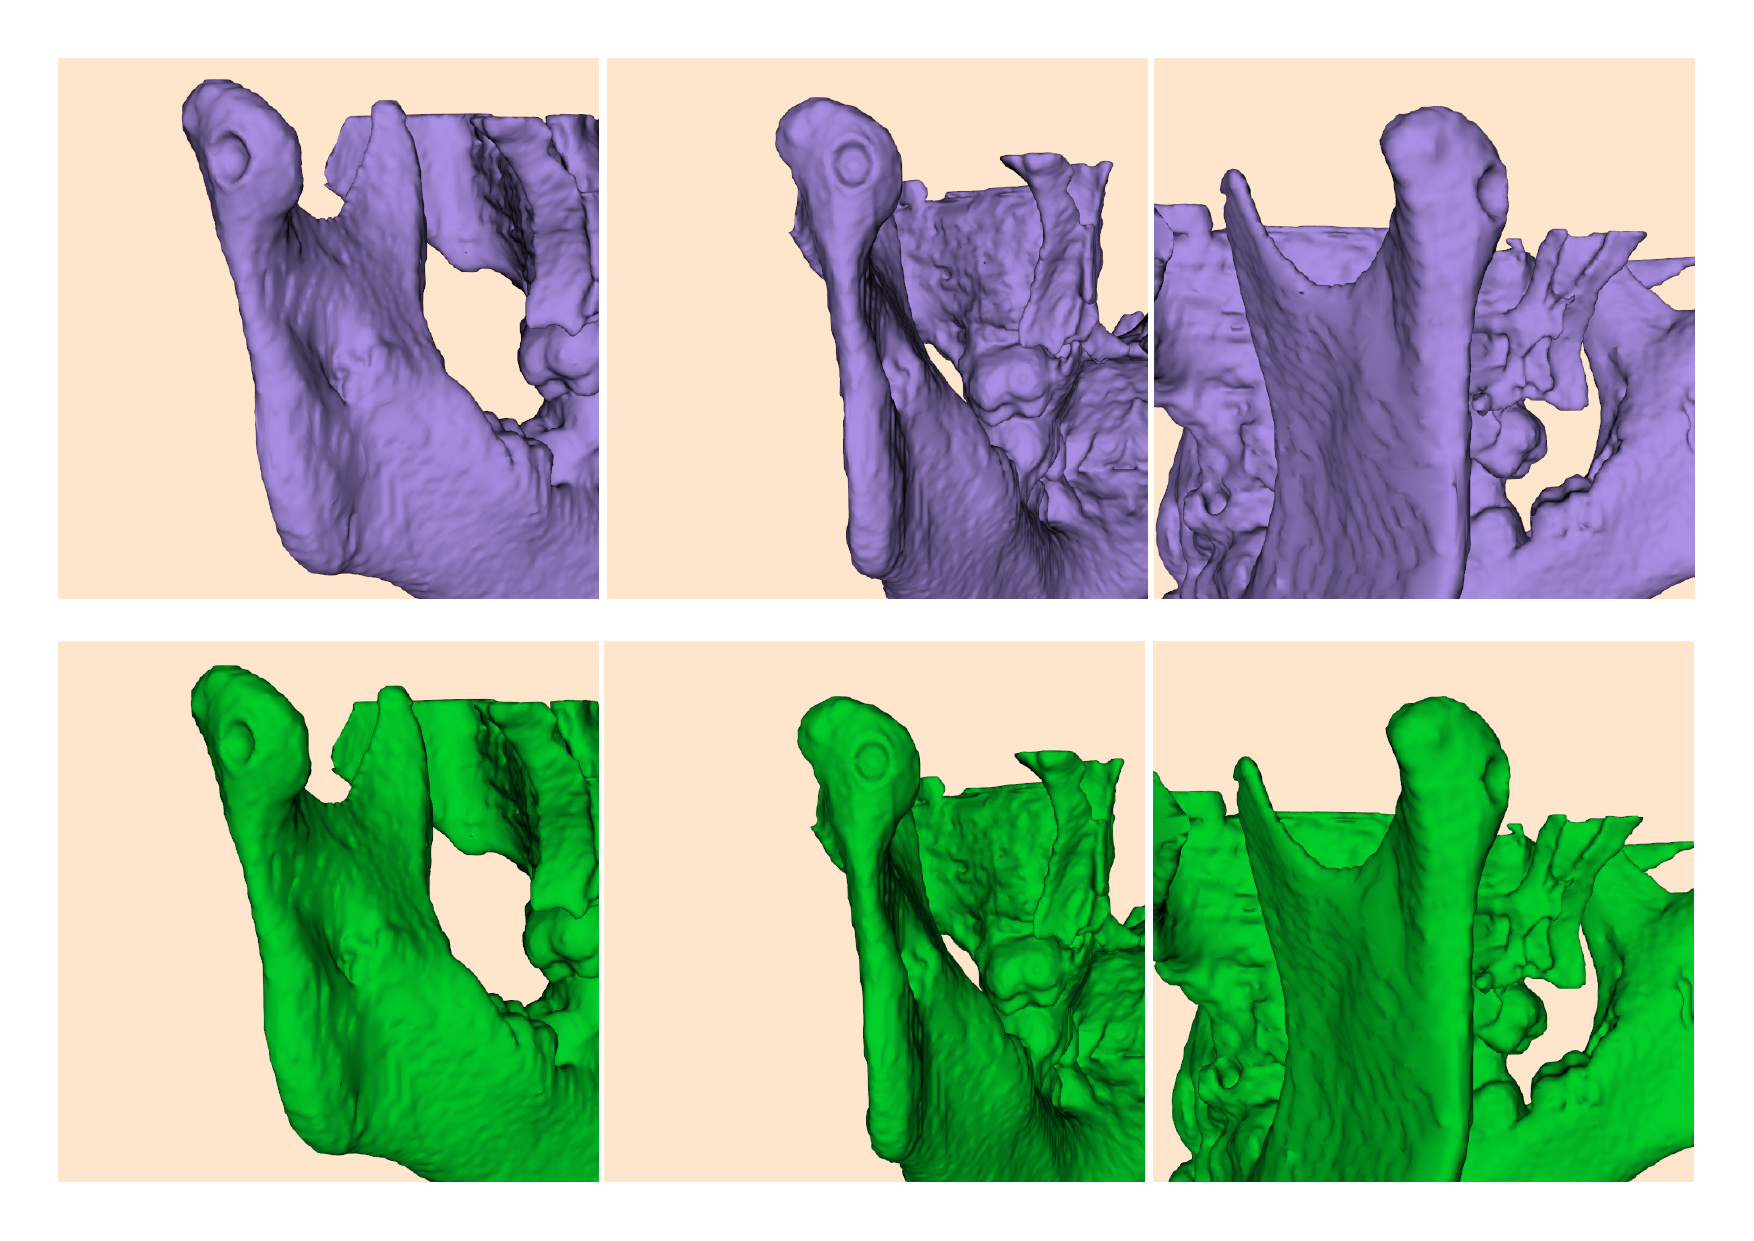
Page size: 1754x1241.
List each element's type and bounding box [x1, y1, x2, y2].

picture [58, 58, 599, 599]
picture [604, 641, 1145, 1182]
picture [1153, 641, 1694, 1182]
picture [1154, 58, 1695, 599]
picture [607, 58, 1148, 599]
picture [58, 641, 599, 1182]
